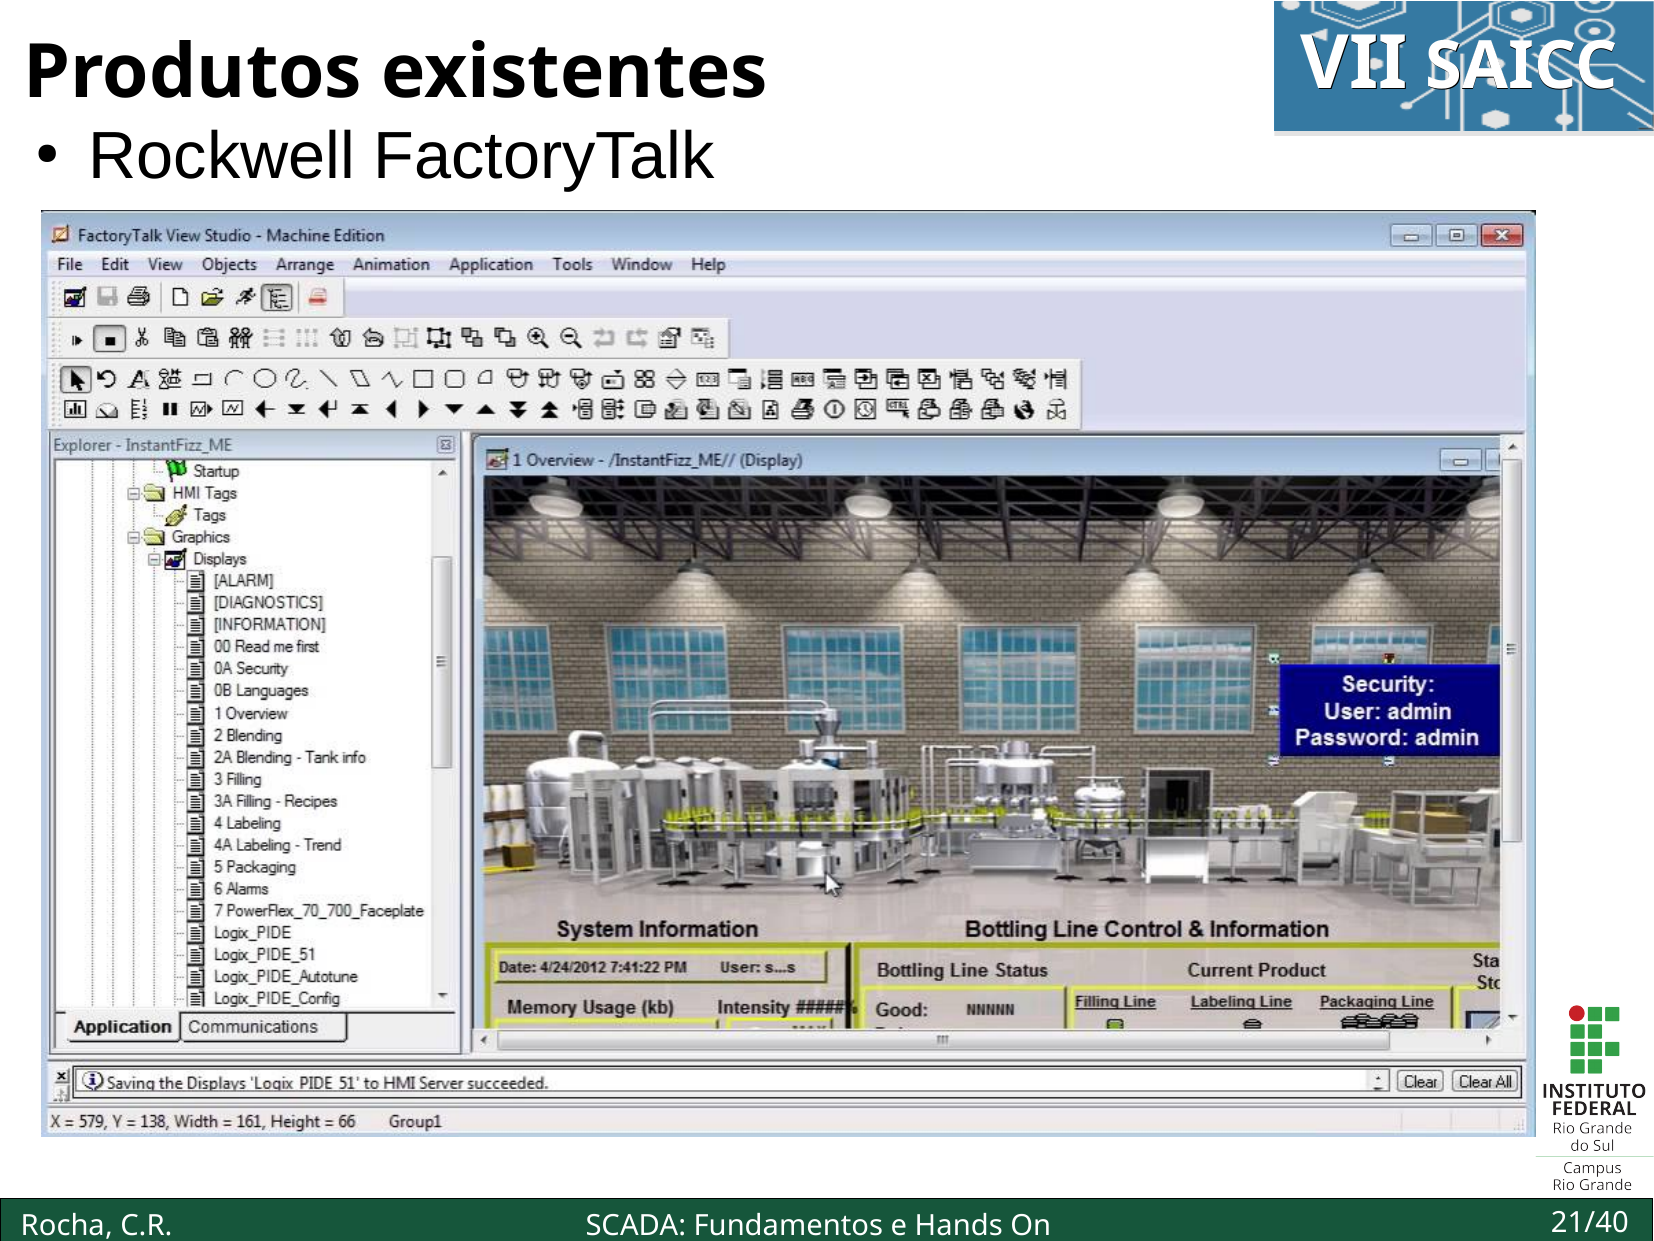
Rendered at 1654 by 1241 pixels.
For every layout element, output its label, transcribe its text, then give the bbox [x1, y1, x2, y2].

picture [41, 210, 1536, 1137]
picture [1274, 1, 1654, 131]
list Rockwell FactoryTalk [17, 118, 1625, 1152]
title Produtos existentes [23, 23, 1247, 113]
picture [1535, 1003, 1654, 1194]
